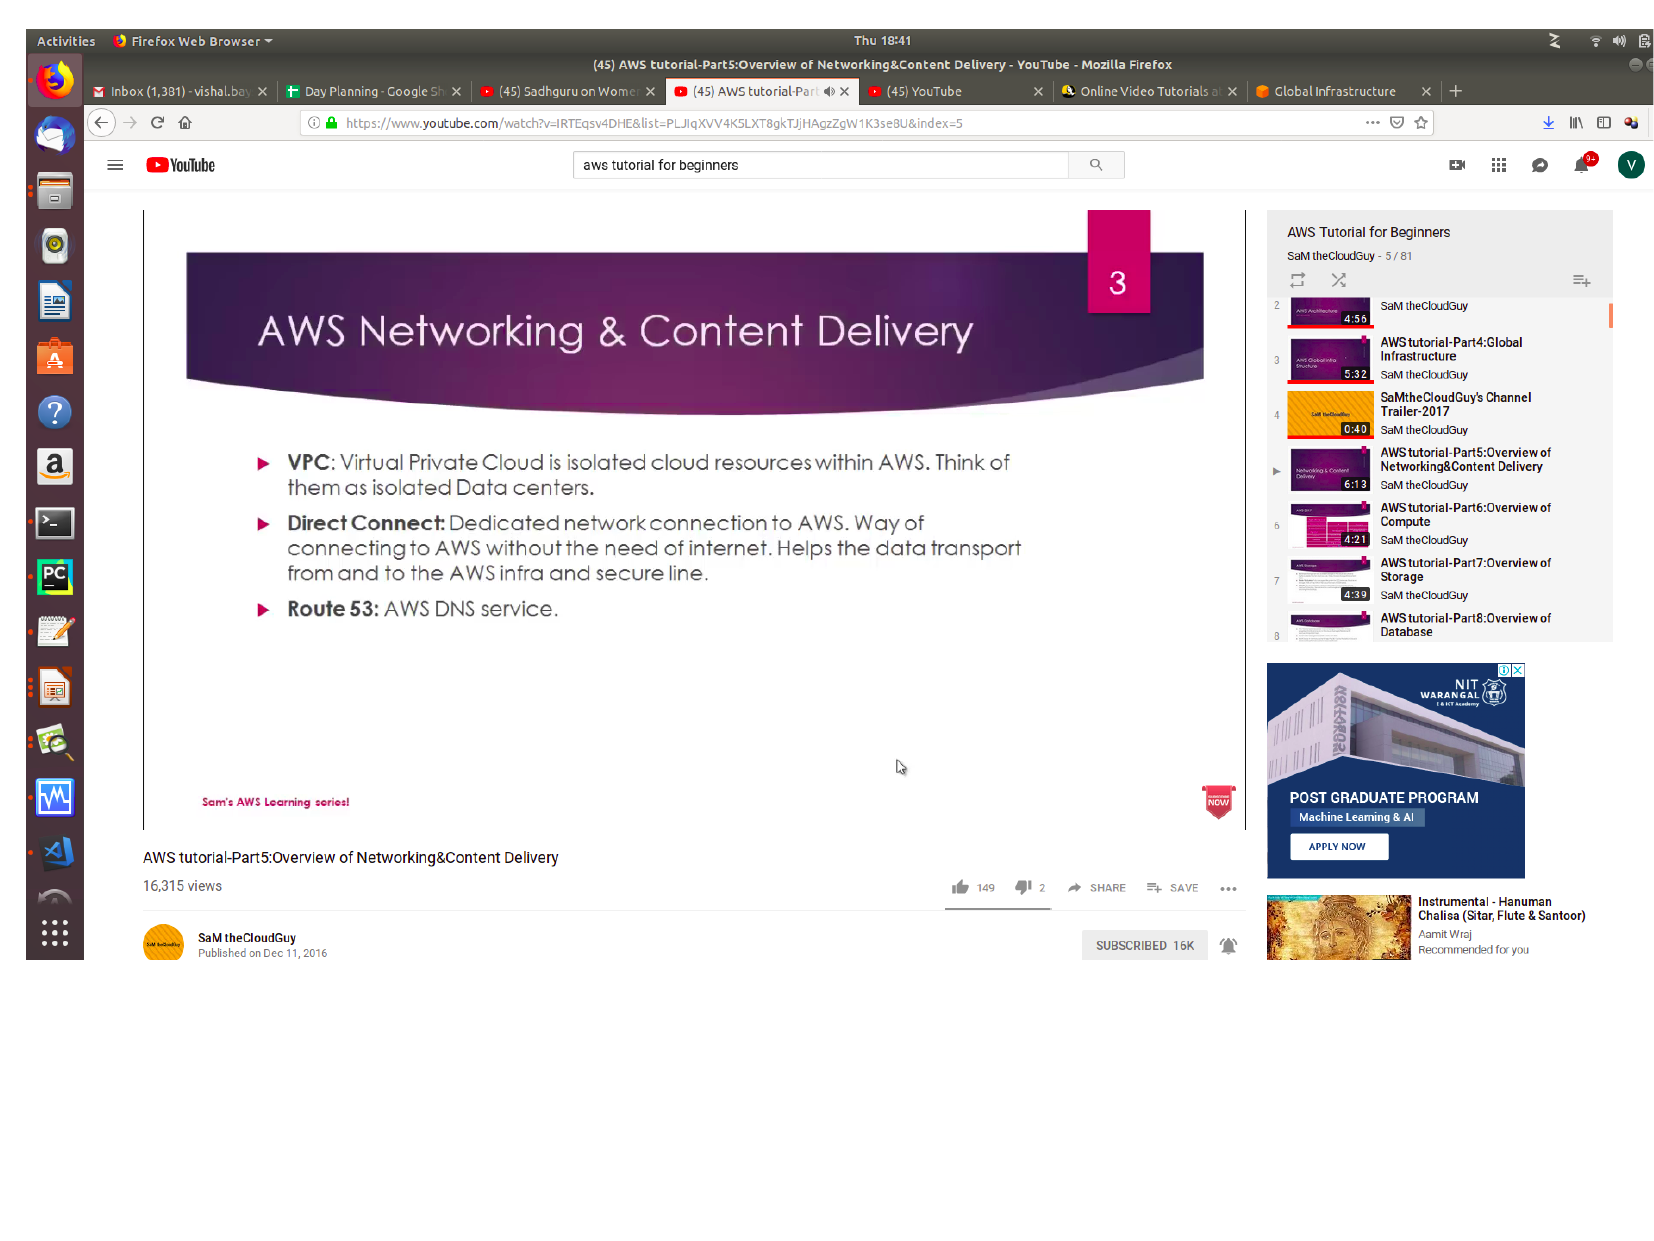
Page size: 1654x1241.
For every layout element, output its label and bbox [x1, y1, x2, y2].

picture [26, 29, 1654, 961]
